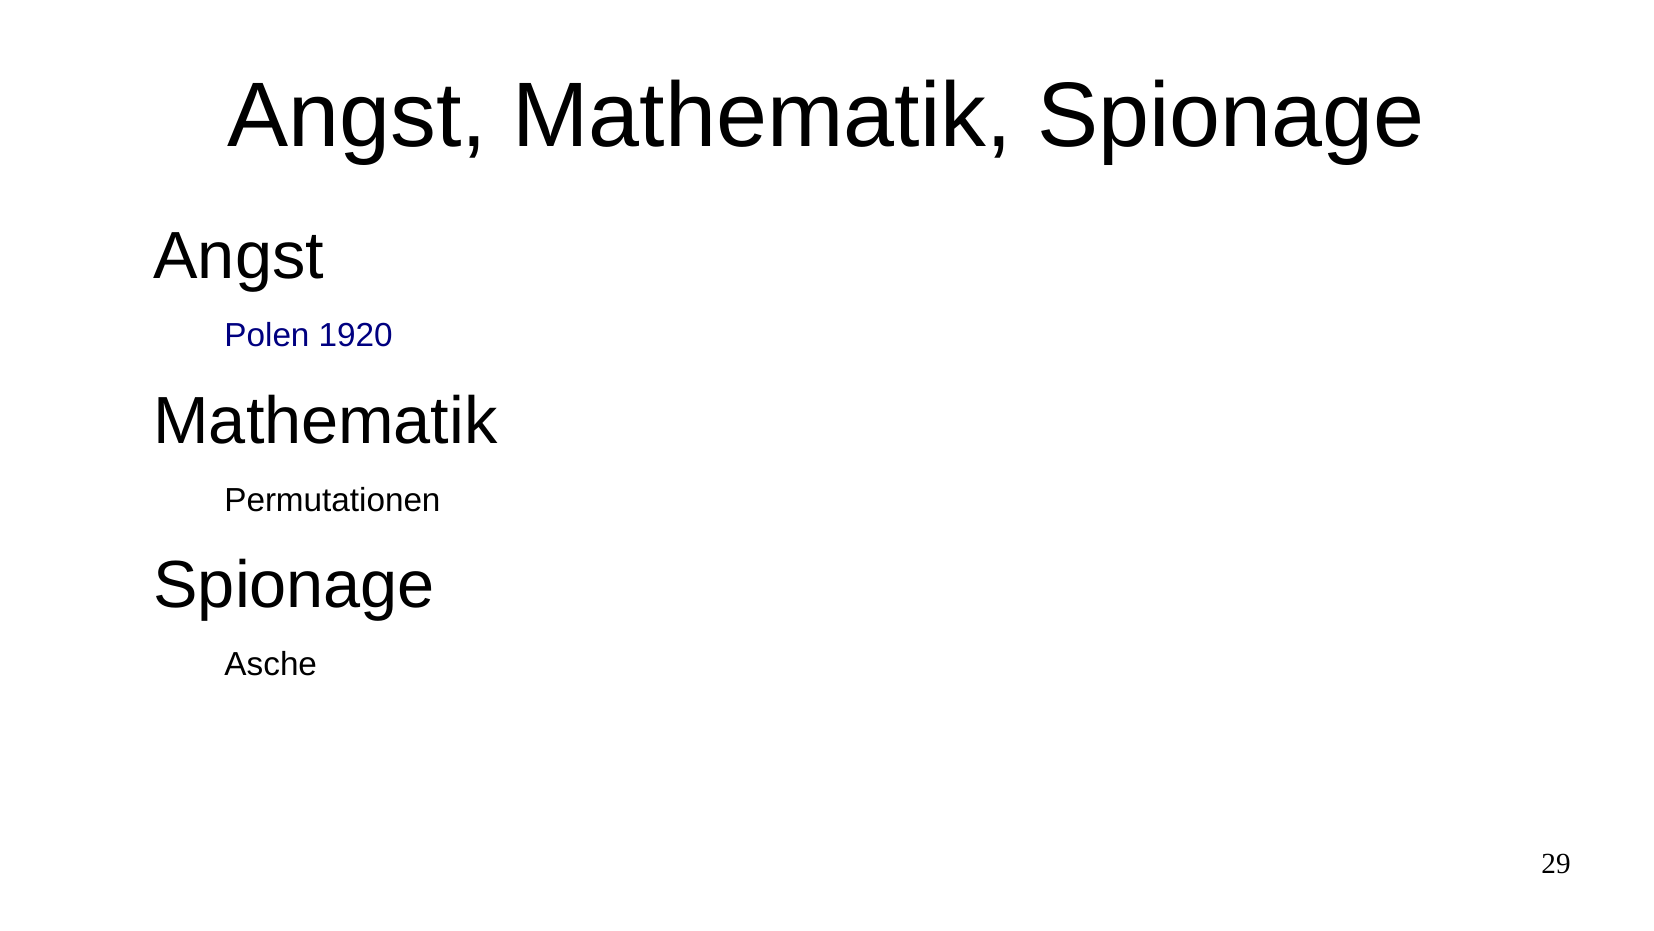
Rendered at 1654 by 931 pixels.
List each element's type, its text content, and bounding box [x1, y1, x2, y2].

title Angst, Mathematik, Spionage [82, 37, 1571, 193]
list Angst Polen 1920 Mathematik Permutationen Spionage Asche [82, 217, 1571, 758]
